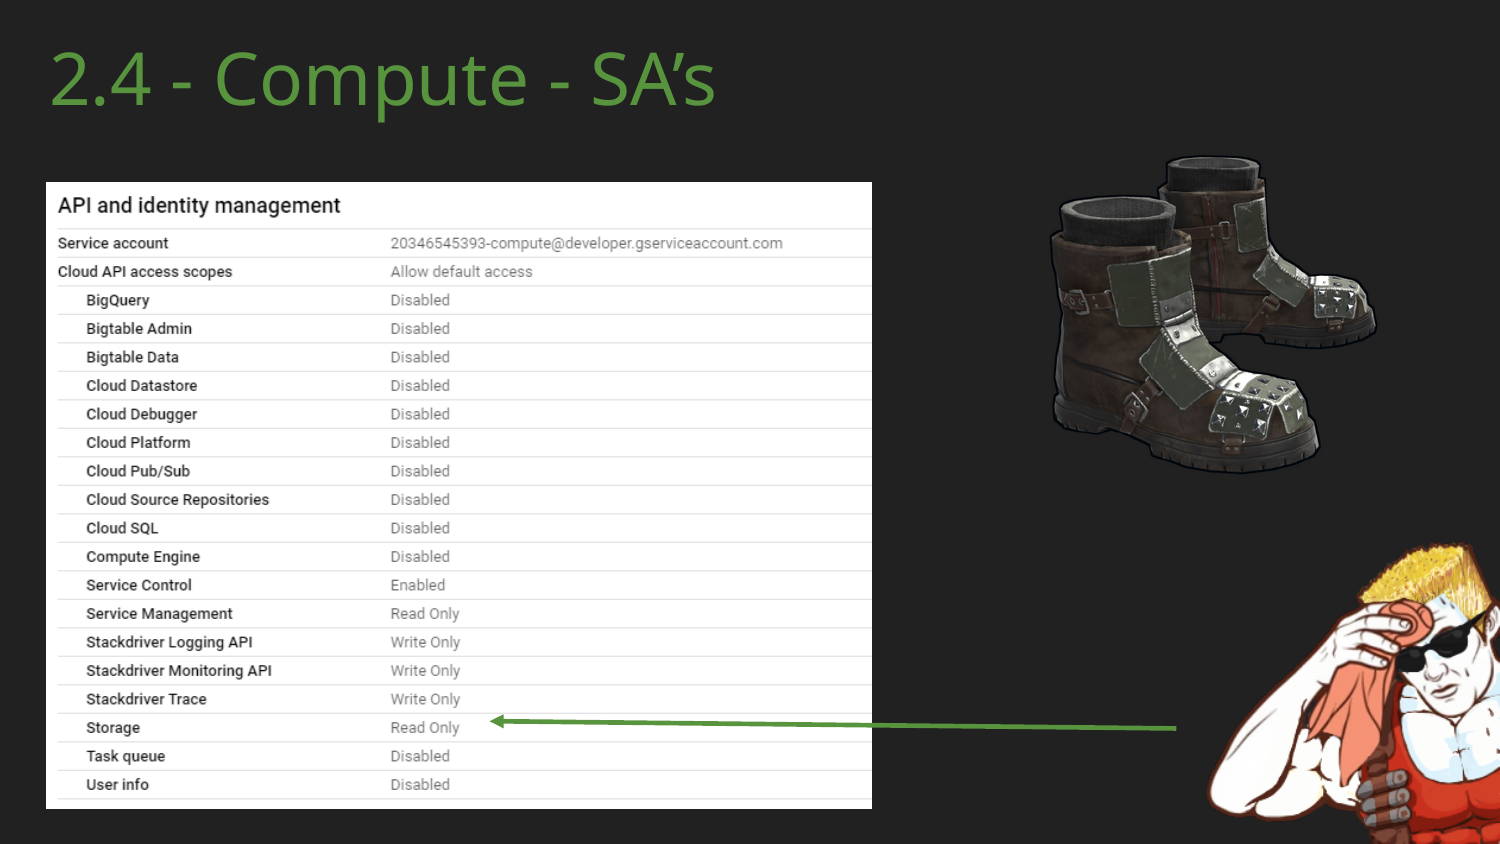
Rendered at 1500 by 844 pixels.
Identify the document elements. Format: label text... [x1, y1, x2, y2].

picture [1035, 139, 1383, 486]
title 2.4 - Compute - SA’s [34, 17, 1432, 168]
picture [46, 182, 872, 809]
picture [1191, 535, 1500, 844]
